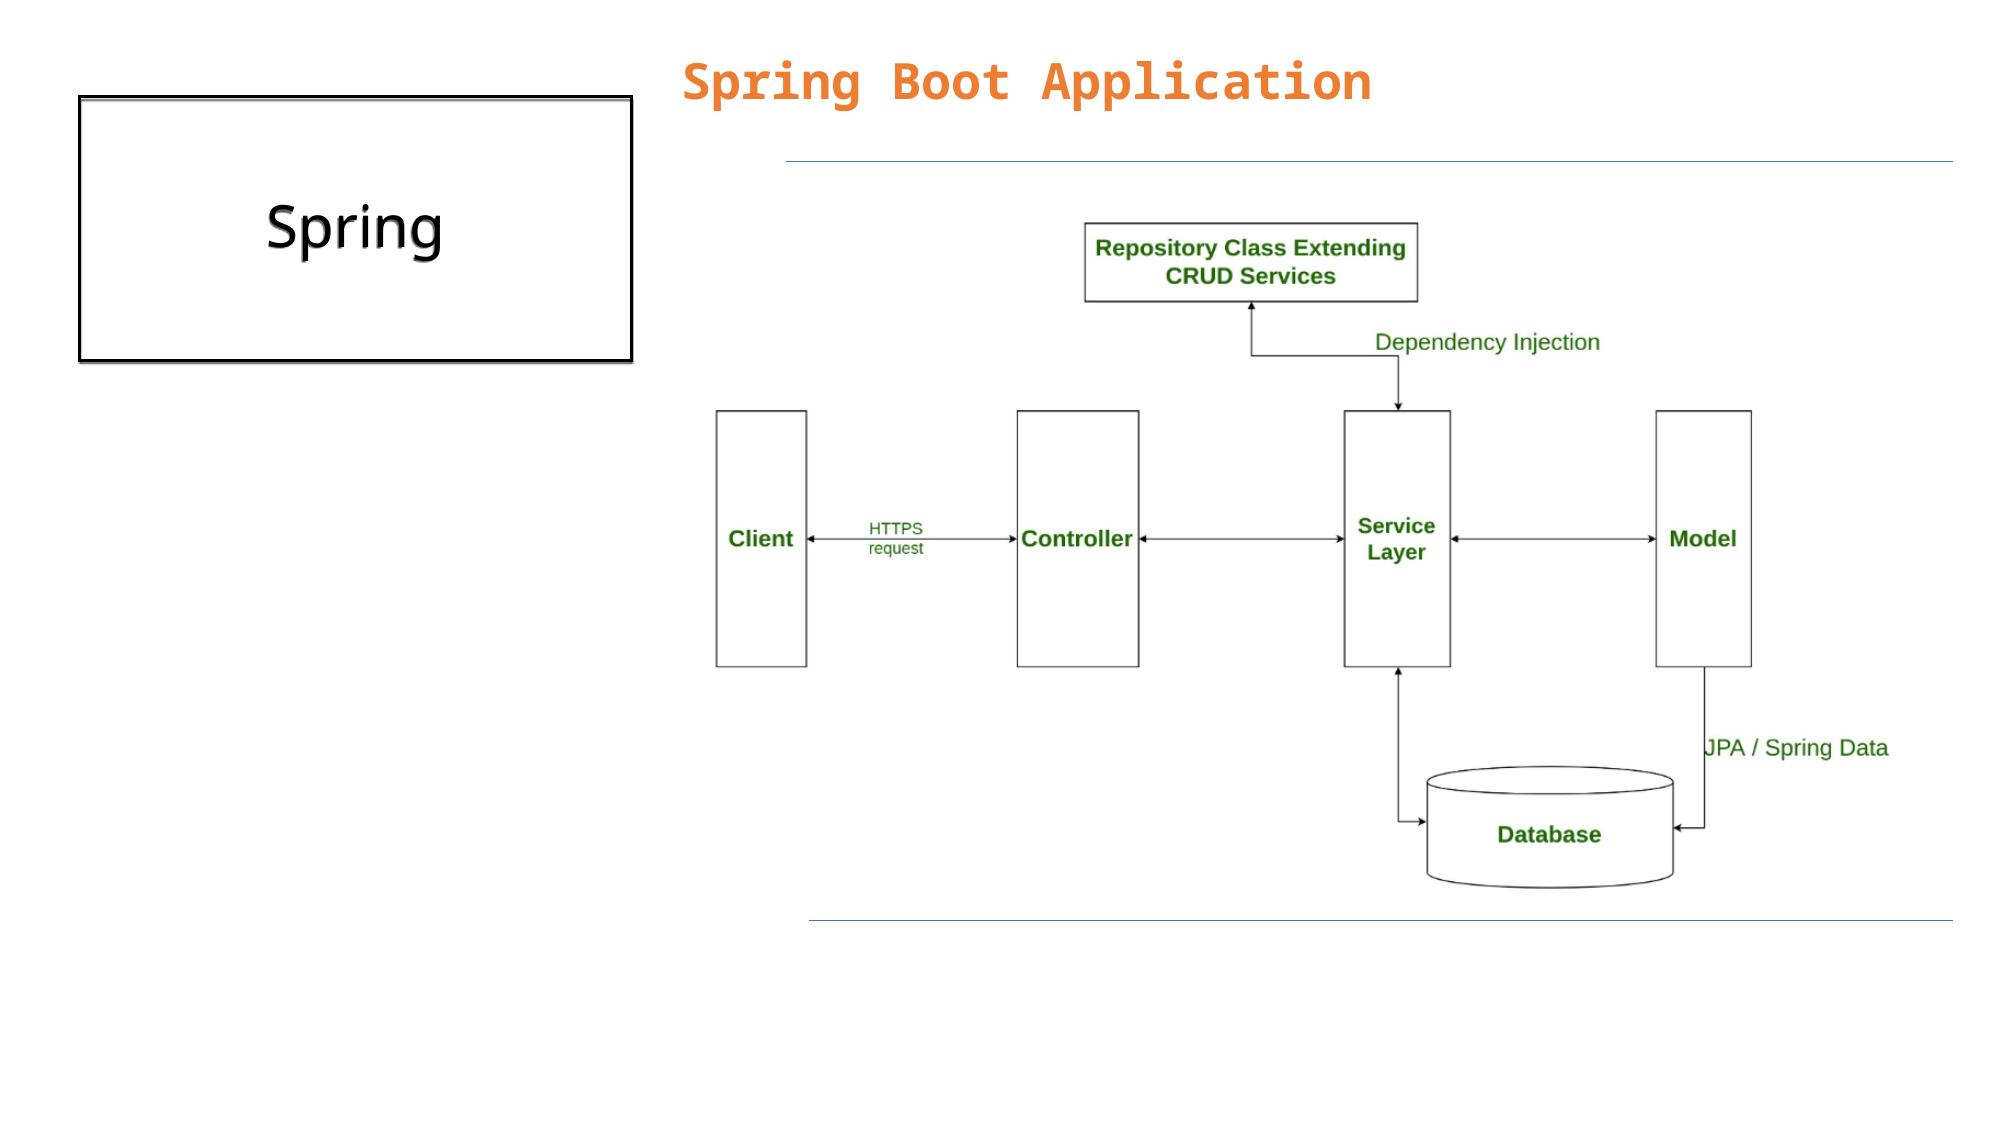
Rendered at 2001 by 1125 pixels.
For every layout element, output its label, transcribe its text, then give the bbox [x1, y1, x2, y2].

title Spring [79, 96, 632, 361]
picture [709, 205, 1889, 891]
text_box Spring Boot Application [666, 42, 1667, 118]
